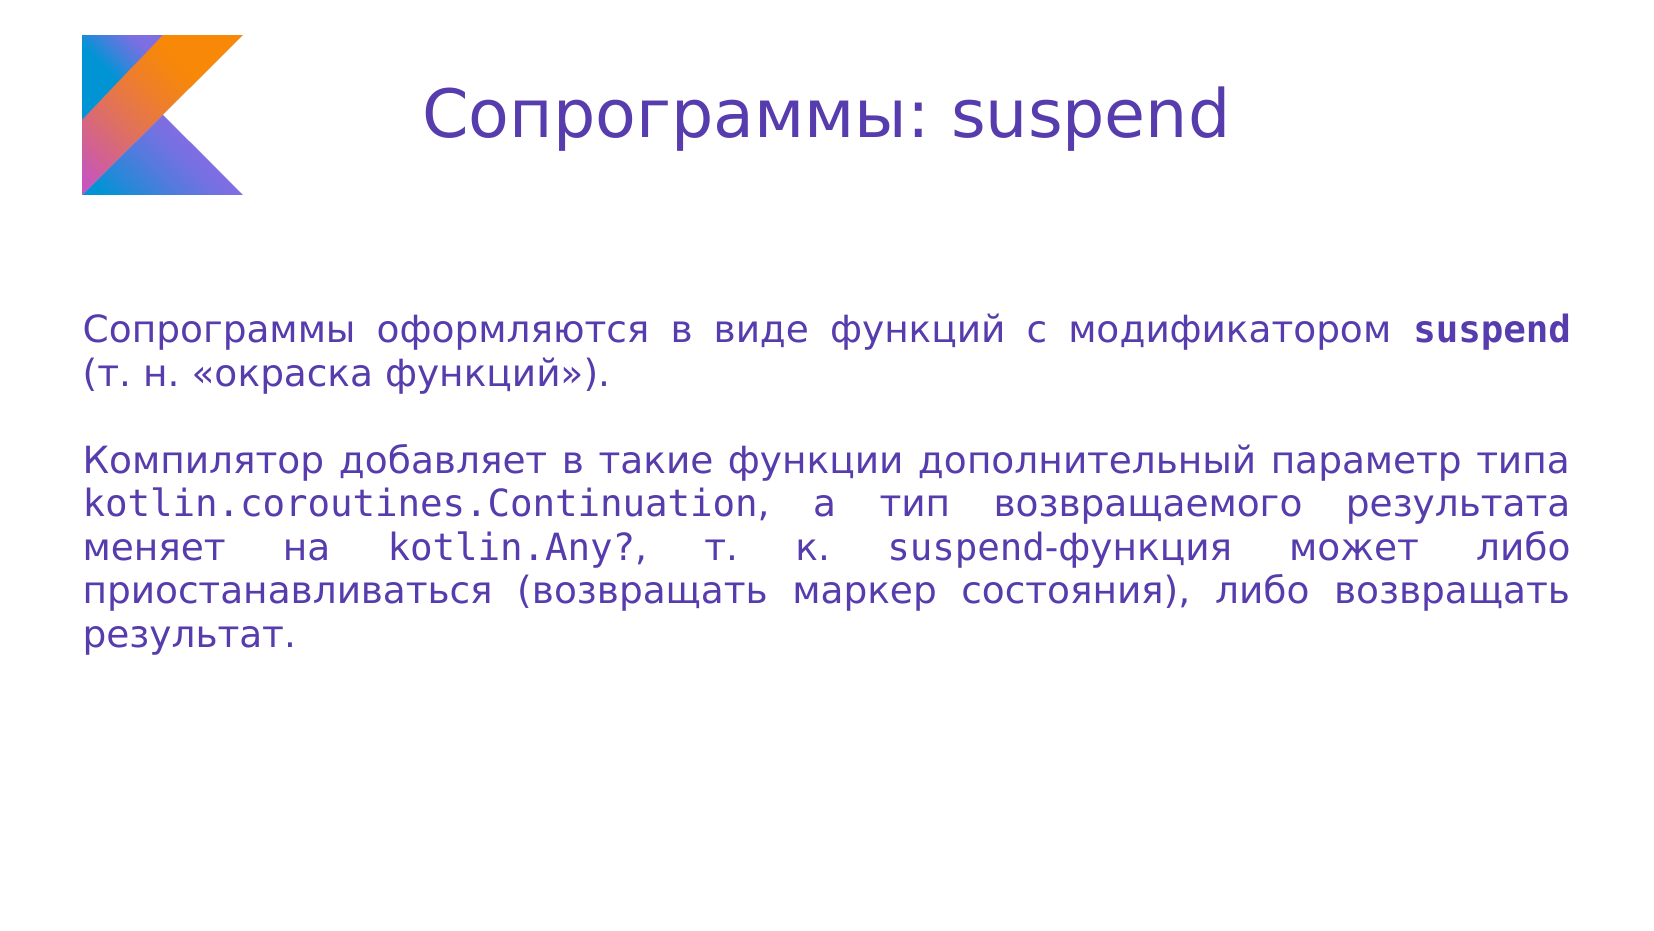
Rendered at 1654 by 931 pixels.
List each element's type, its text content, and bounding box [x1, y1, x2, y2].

picture [82, 35, 243, 195]
subtitle Сопрограммы оформляются в виде функций с модификатором suspend (т. н. «окраска функций»). Компилятор добавляет в такие функции дополнительный параметр типа kotlin.coroutines.Continuation, а тип возвращаемого результата меняет на kotlin.Any?, т. к. suspend-функция может либо приостанавливаться (возвращать маркер состояния), либо возвращать результат. [82, 239, 1571, 855]
title Сопрограммы: suspend [243, 37, 1571, 193]
